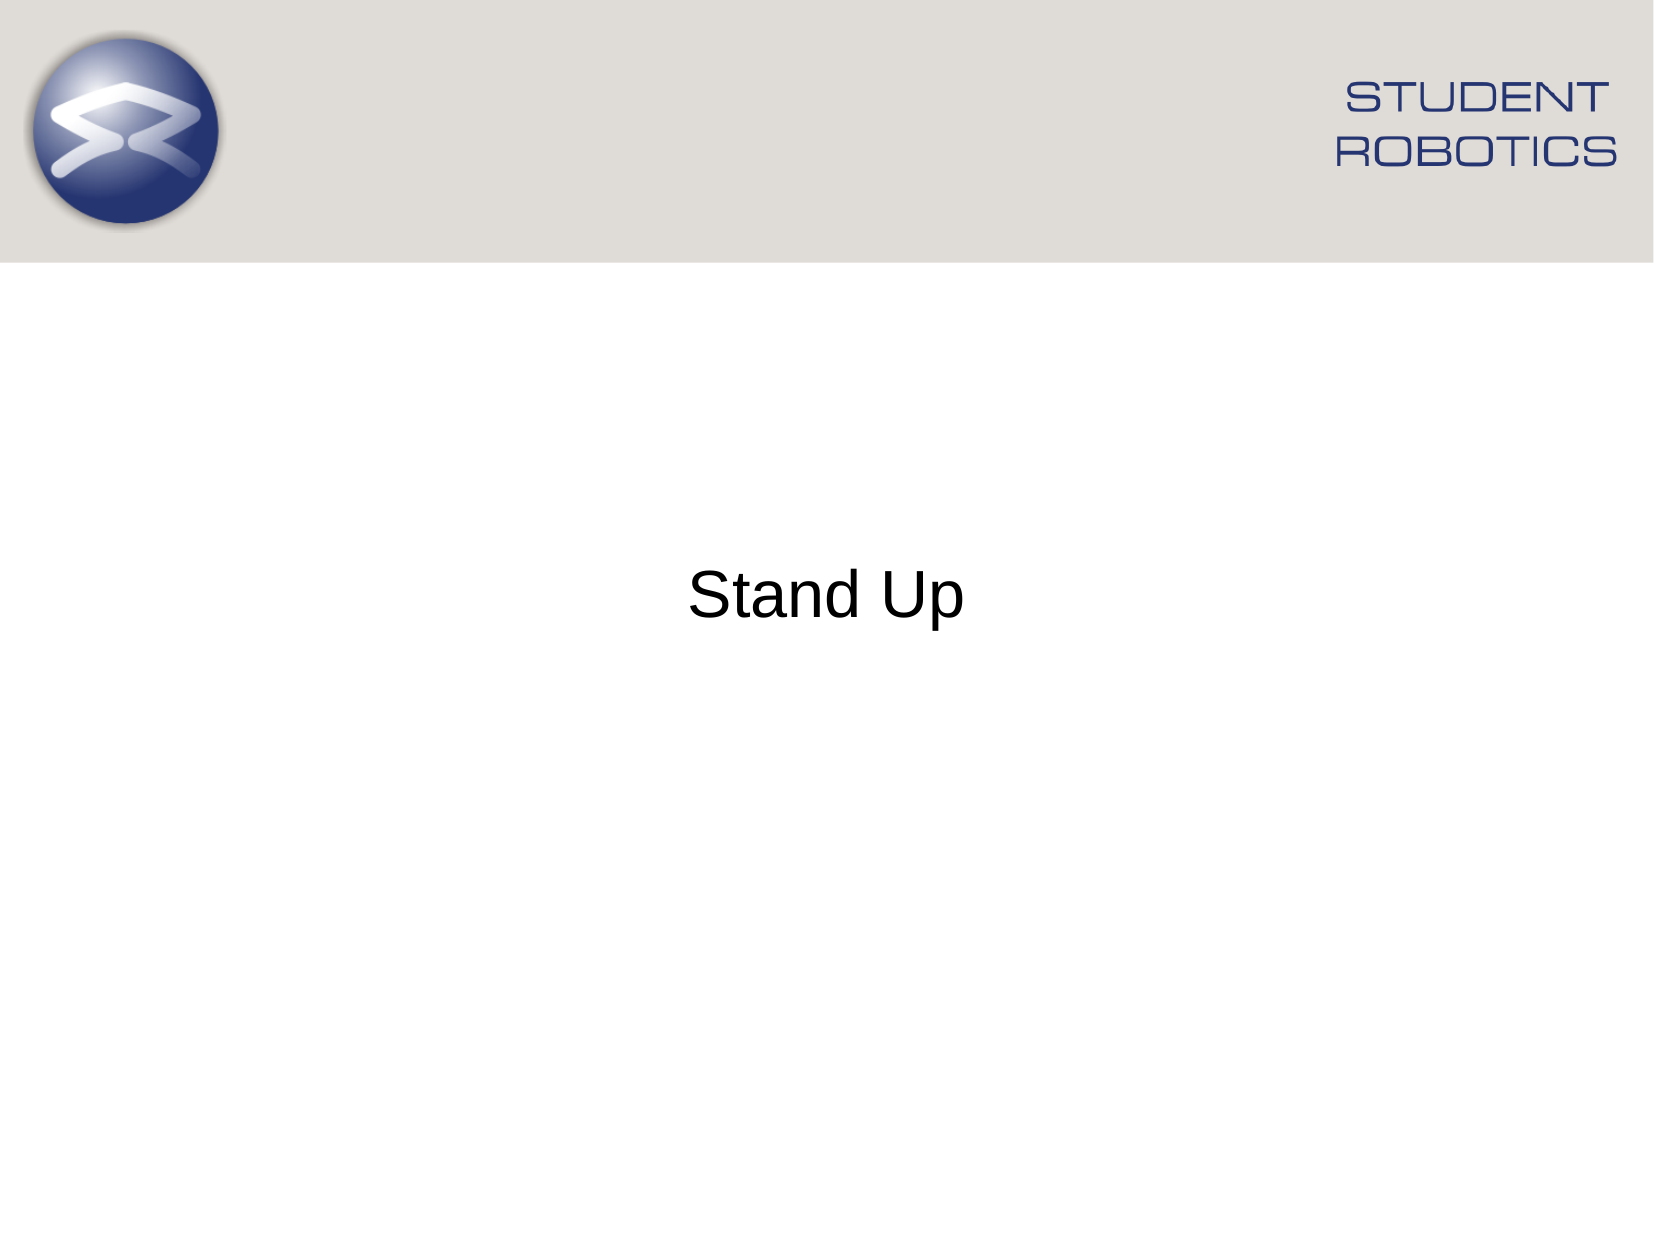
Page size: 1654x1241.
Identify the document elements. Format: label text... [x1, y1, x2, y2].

picture [9, 19, 82, 245]
picture [1571, 68, 1633, 174]
subtitle Stand Up [82, 7, 1571, 1102]
